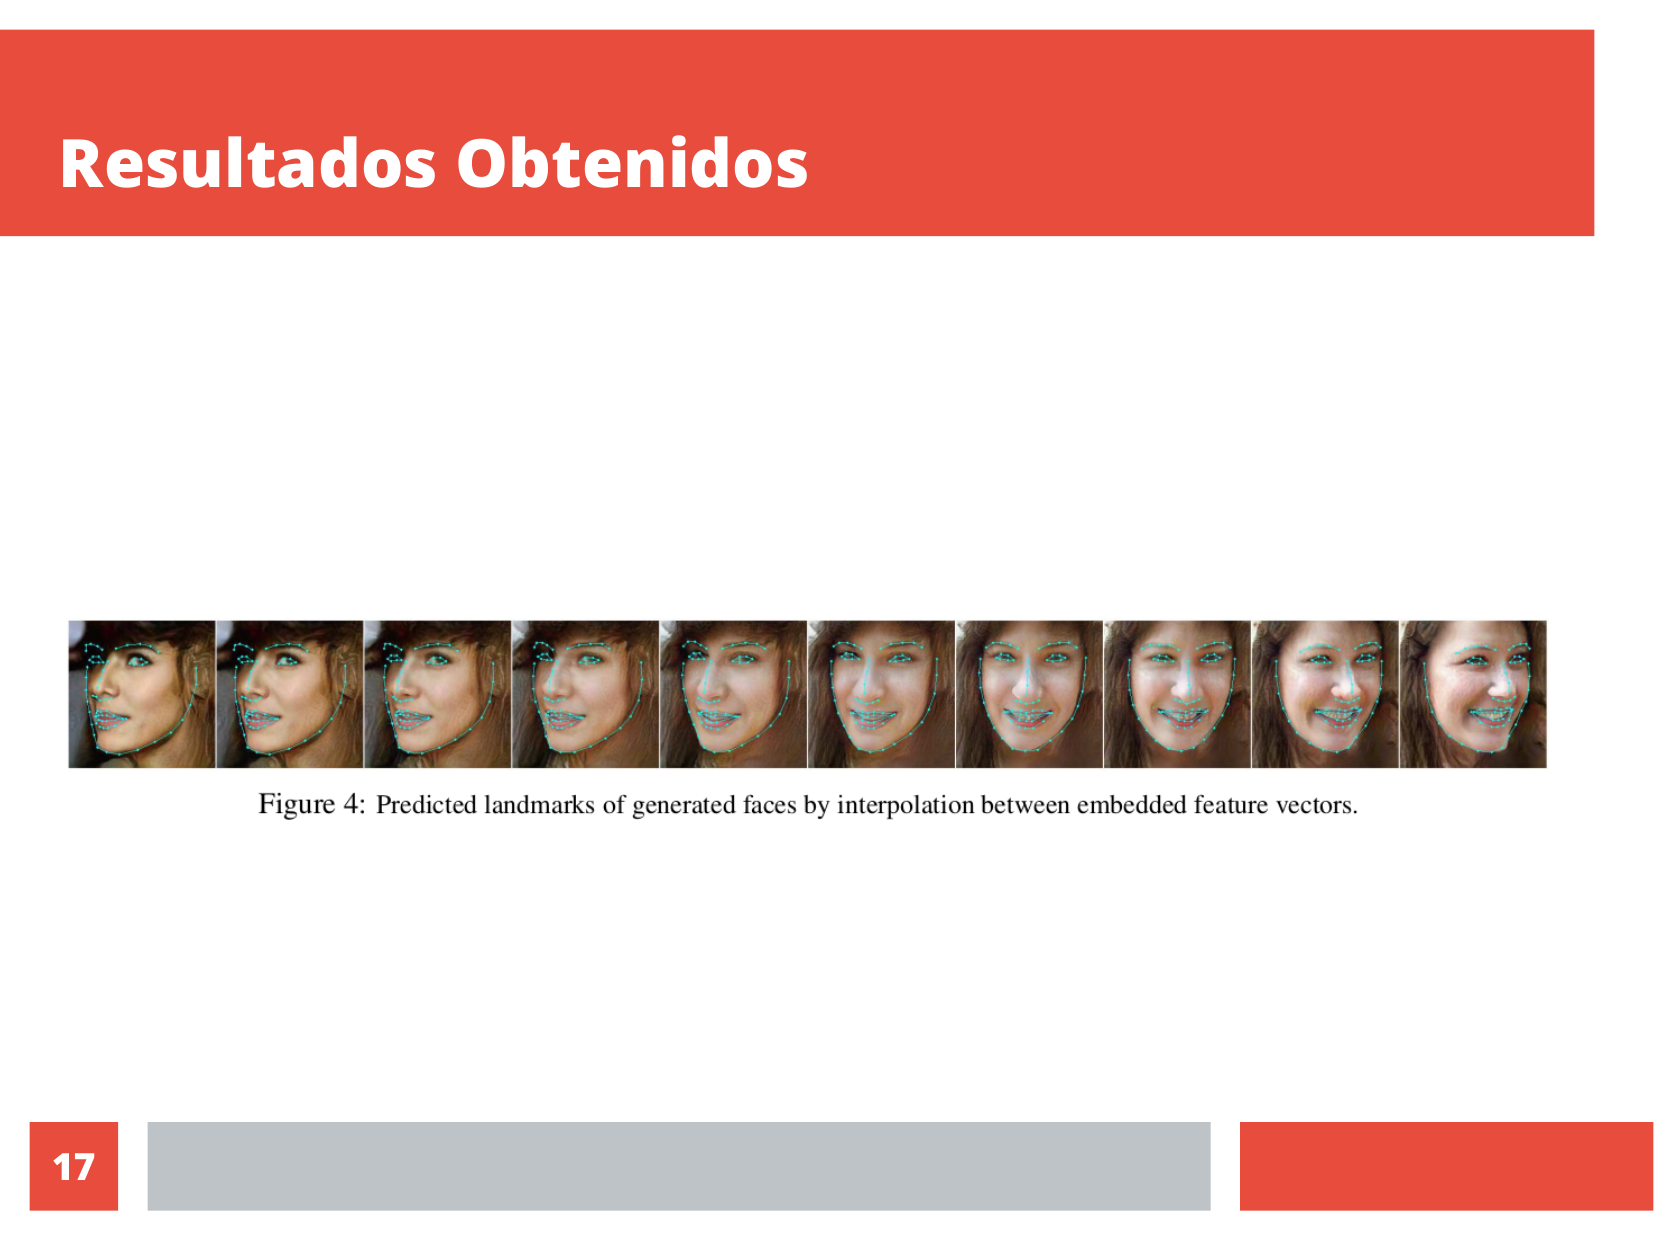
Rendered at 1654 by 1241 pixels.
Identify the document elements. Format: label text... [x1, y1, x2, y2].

title Resultados Obtenidos [59, 59, 1595, 207]
picture [59, 588, 1565, 829]
